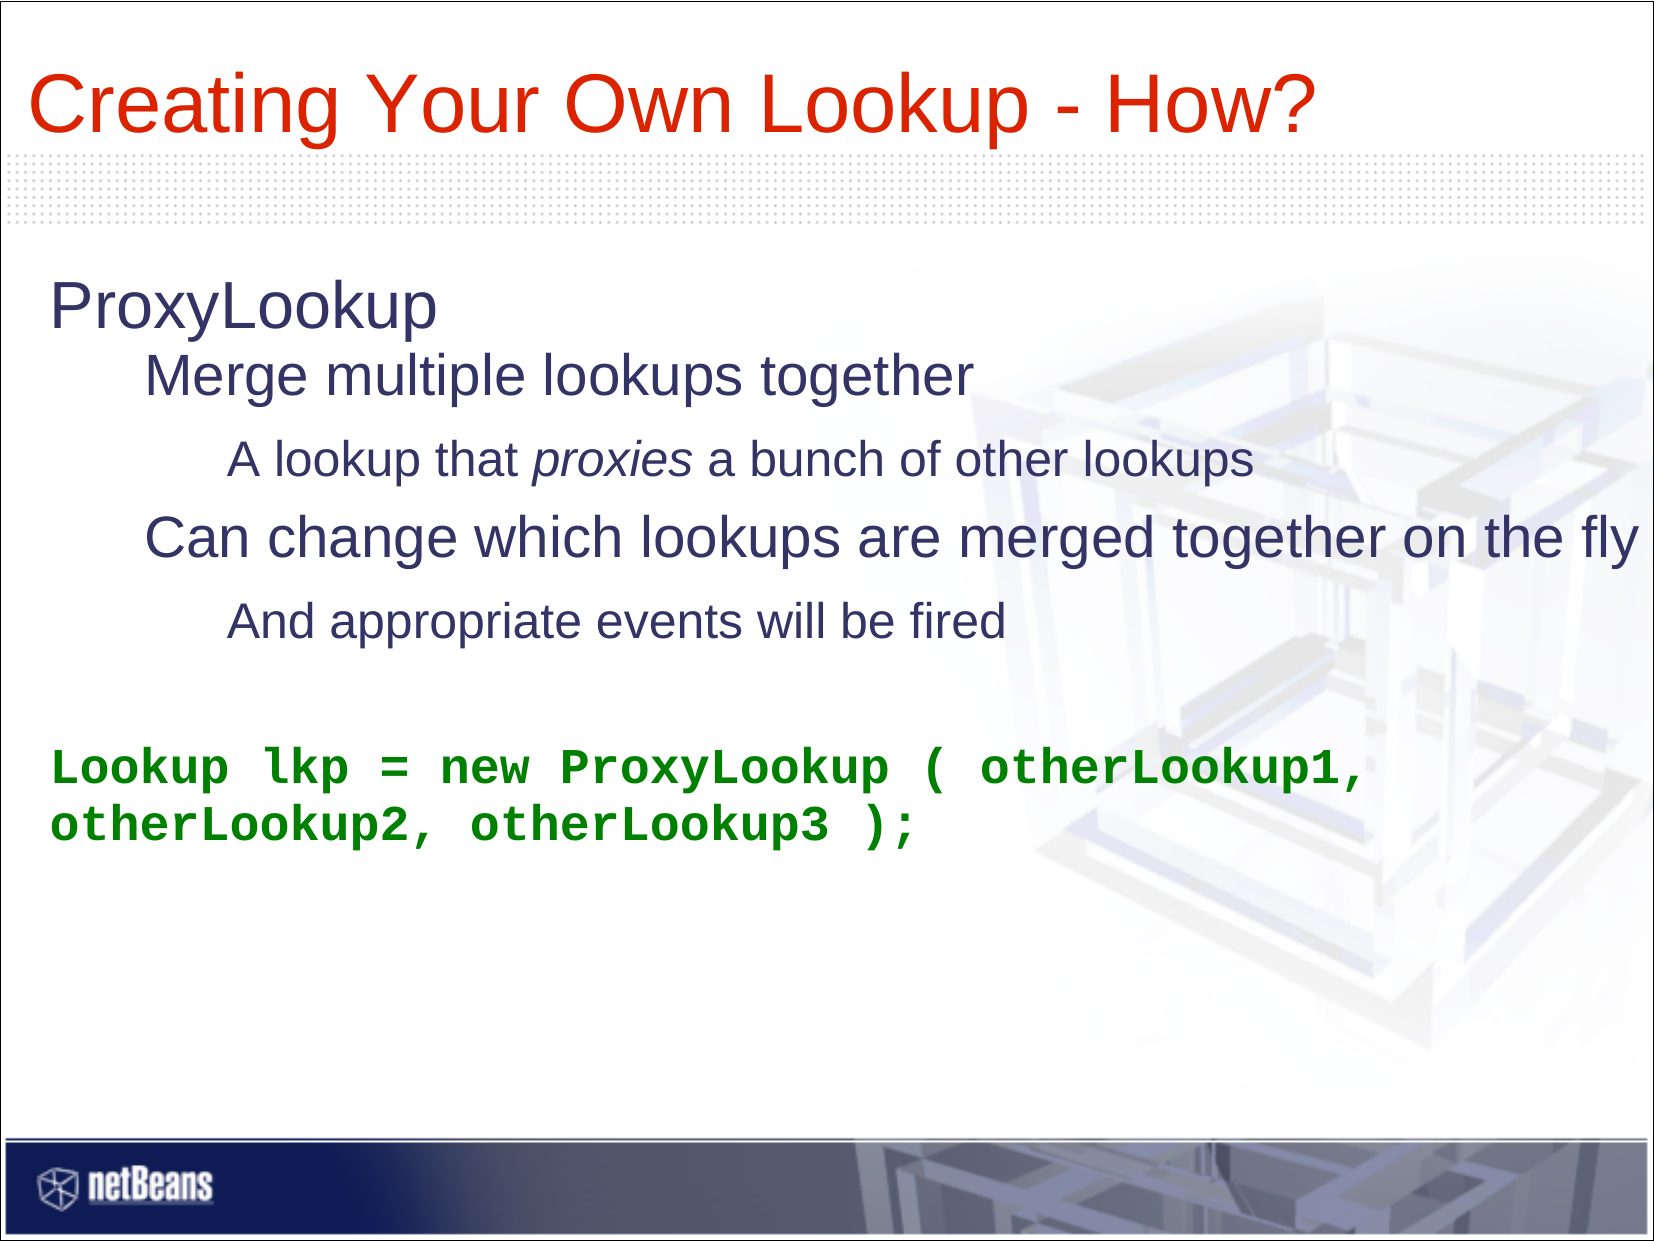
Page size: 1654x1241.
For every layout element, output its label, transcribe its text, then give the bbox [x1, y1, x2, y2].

title Creating Your Own Lookup - How? [27, 0, 1627, 208]
list ProxyLookup Merge multiple lookups together A lookup that proxies a bunch of other lookups Can change which lookups are merged together on the fly And appropriate events will be fired Lookup lkp = new ProxyLookup ( otherLookup1, otherLookup2, otherLookup3 ); [49, 268, 1654, 1122]
picture [1, 2, 1653, 1240]
